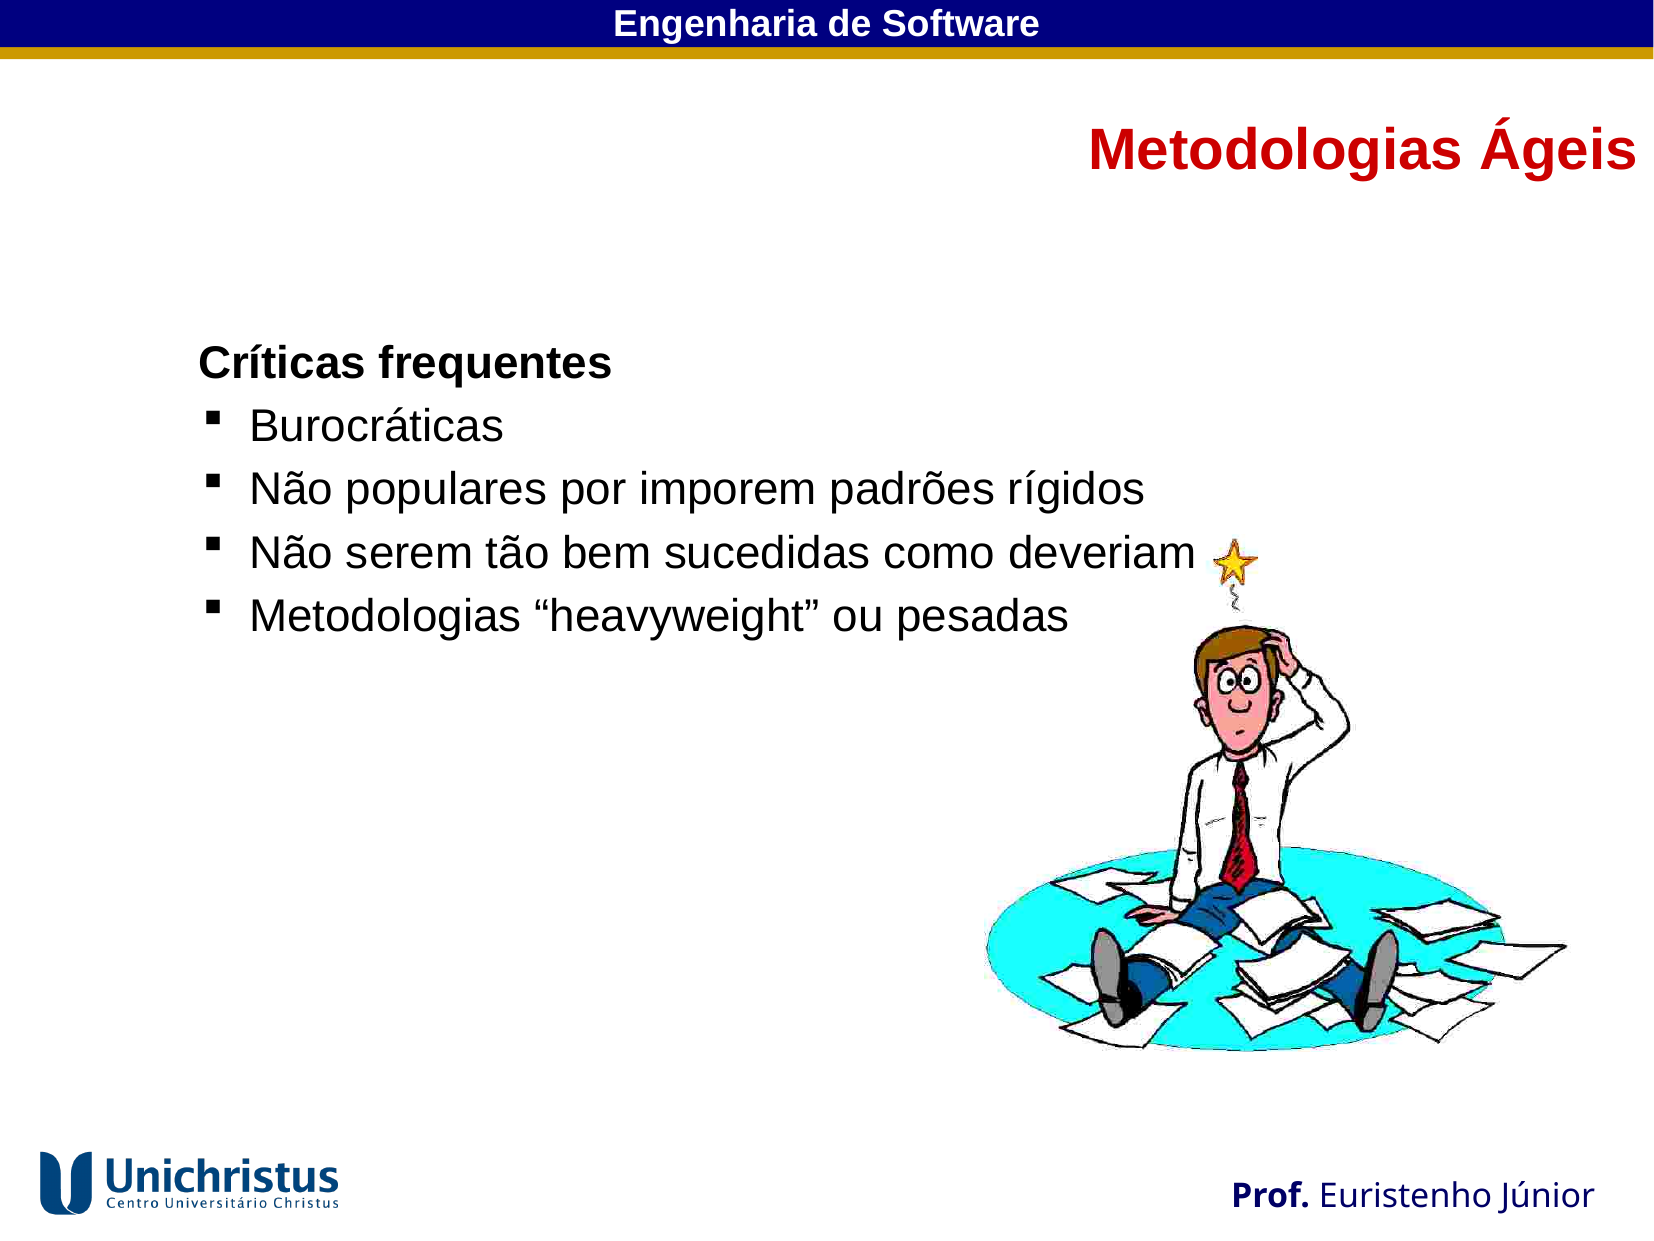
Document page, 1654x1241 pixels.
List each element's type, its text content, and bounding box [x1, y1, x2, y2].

picture [984, 534, 1571, 1052]
text_box Metodologias Ágeis [1073, 109, 1654, 189]
text_box Críticas frequentes Burocráticas Não populares por imporem padrões rígidos Não serem tão bem sucedidas como deveriam Metodologias “heavyweight” ou pesadas [112, 324, 1359, 686]
picture [35, 1148, 343, 1217]
text_box Engenharia de Software [0, 0, 1654, 48]
text_box [0, 48, 1654, 60]
text_box Prof. Euristenho Júnior [1216, 1163, 1654, 1224]
